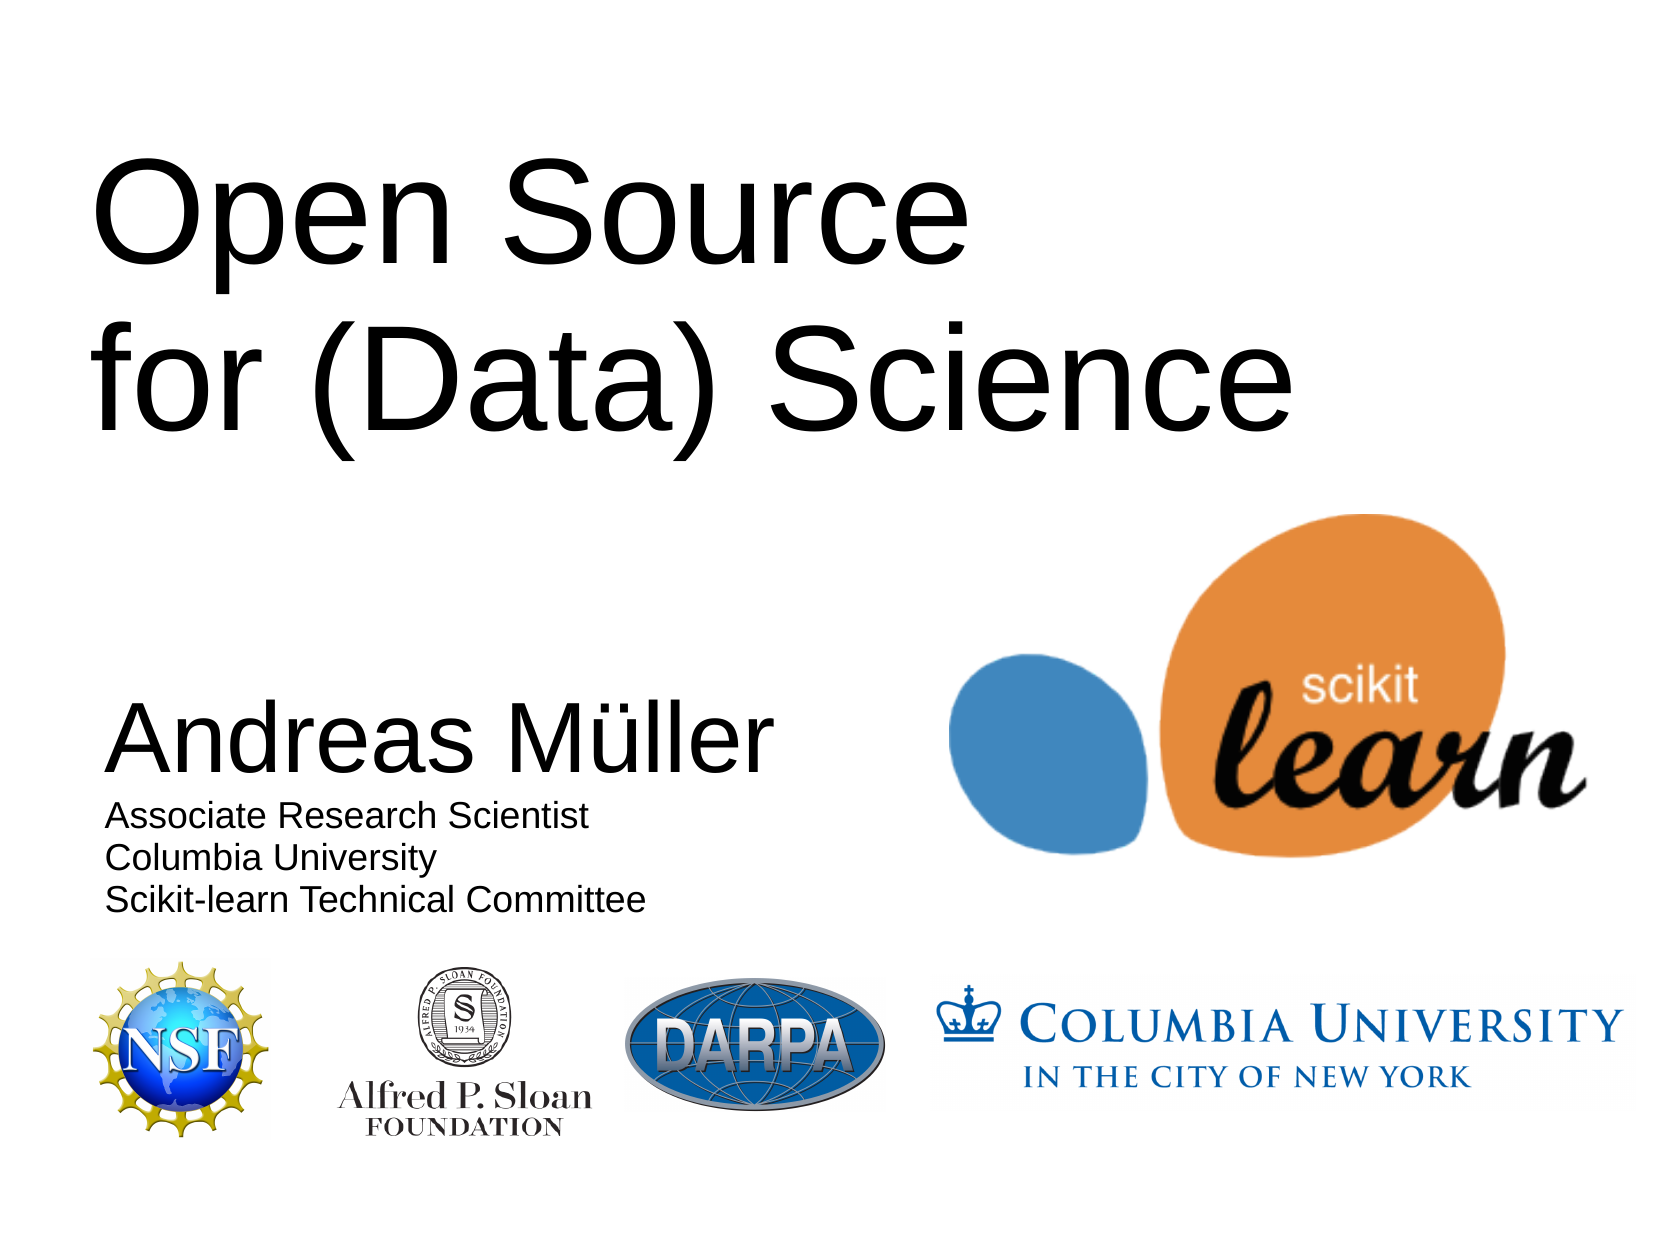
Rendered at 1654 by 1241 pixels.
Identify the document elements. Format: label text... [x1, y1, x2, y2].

picture [624, 977, 886, 1112]
picture [930, 974, 1636, 1112]
picture [90, 958, 271, 1141]
text_box Open Source for (Data) Science [75, 120, 1336, 673]
picture [949, 514, 1621, 931]
picture [313, 962, 616, 1140]
text_box Andreas Müller Associate Research Scientist Columbia University Scikit-learn Technical Committee [89, 675, 949, 928]
